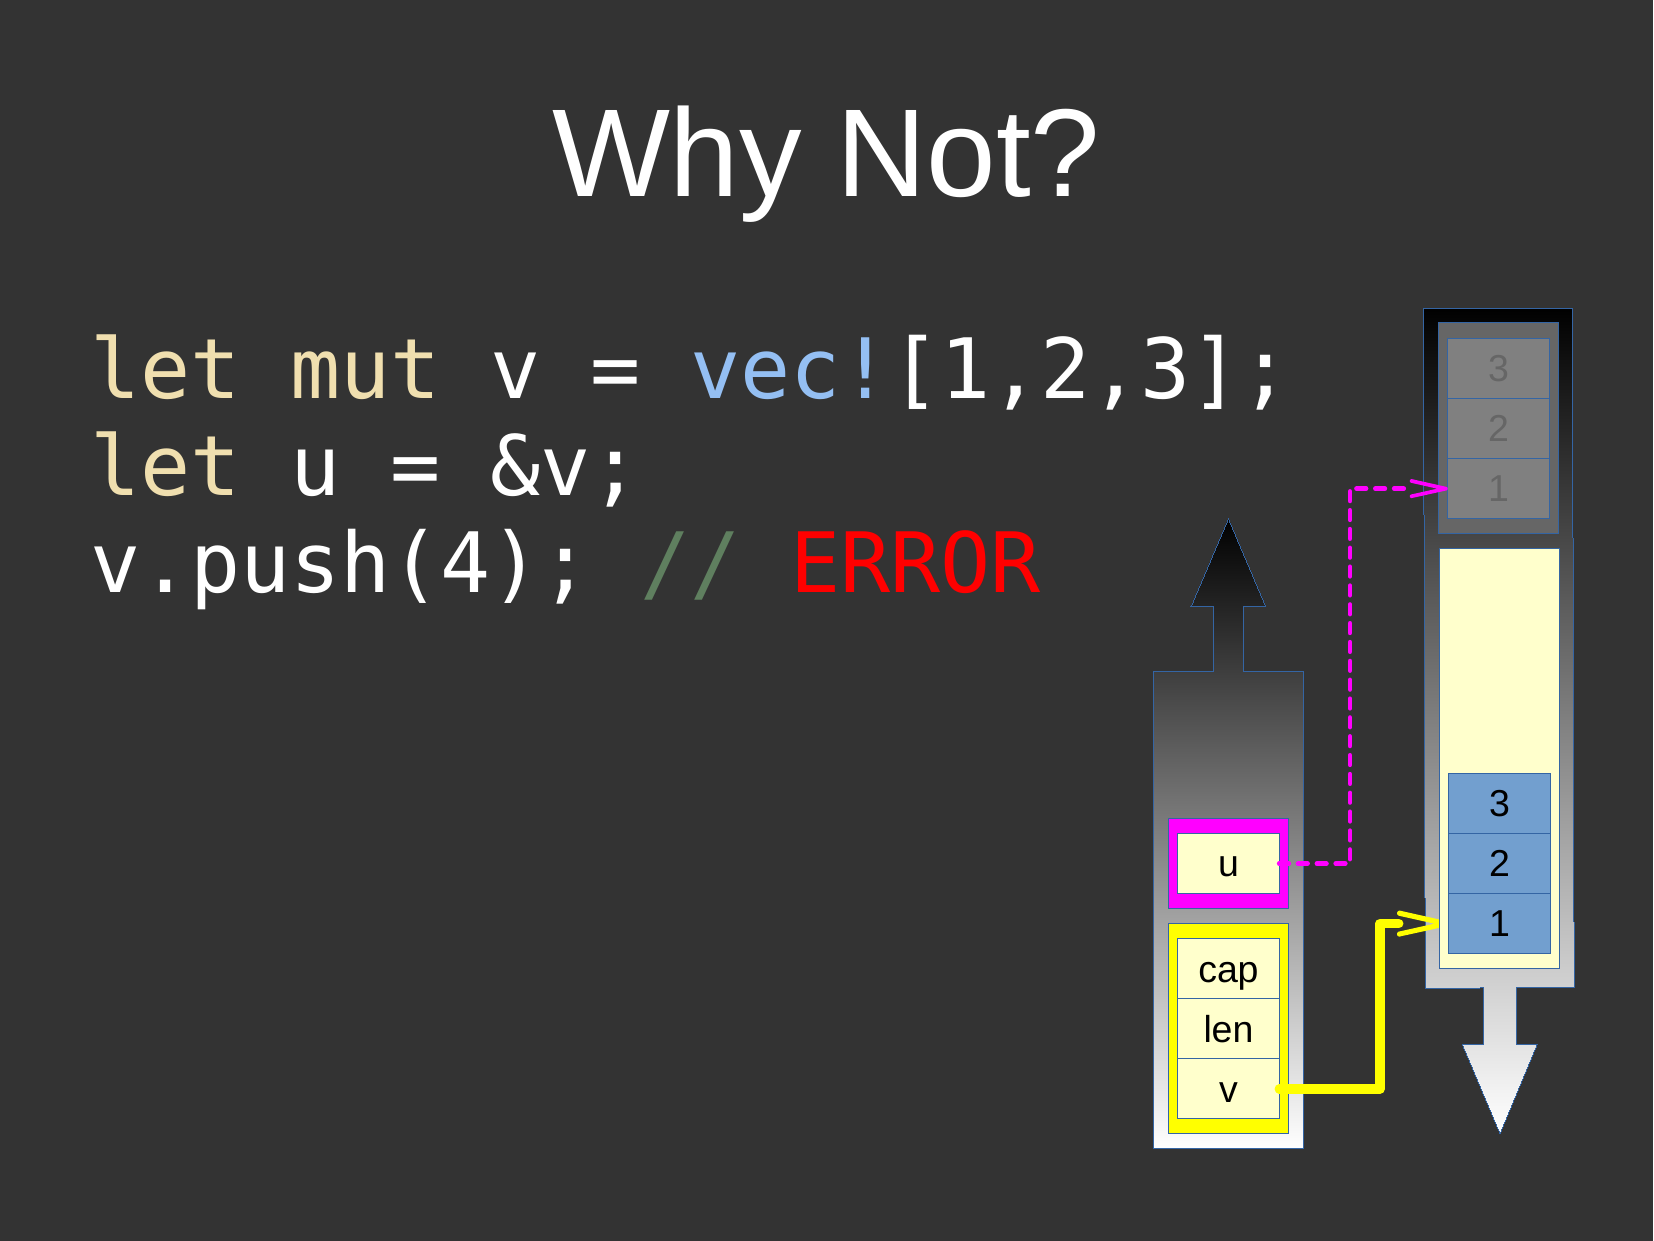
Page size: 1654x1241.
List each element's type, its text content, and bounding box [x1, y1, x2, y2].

text_box 3 [1448, 773, 1551, 833]
text_box 2 [1447, 398, 1550, 458]
title Why Not? [82, 49, 1571, 257]
text_box [1423, 308, 1575, 1134]
text_box let mut v = vec![1,2,3]; let u = &v; v.push(4); // ERROR [76, 313, 1351, 734]
text_box [1153, 734, 1304, 1149]
text_box cap [1177, 938, 1280, 999]
text_box 3 [1447, 338, 1550, 398]
text_box [1423, 486, 1434, 491]
text_box 2 [1448, 833, 1551, 893]
text_box len [1177, 999, 1280, 1059]
text_box v [1177, 1059, 1280, 1119]
text_box 1 [1448, 893, 1551, 954]
text_box u [1177, 833, 1280, 894]
text_box 1 [1447, 458, 1550, 519]
